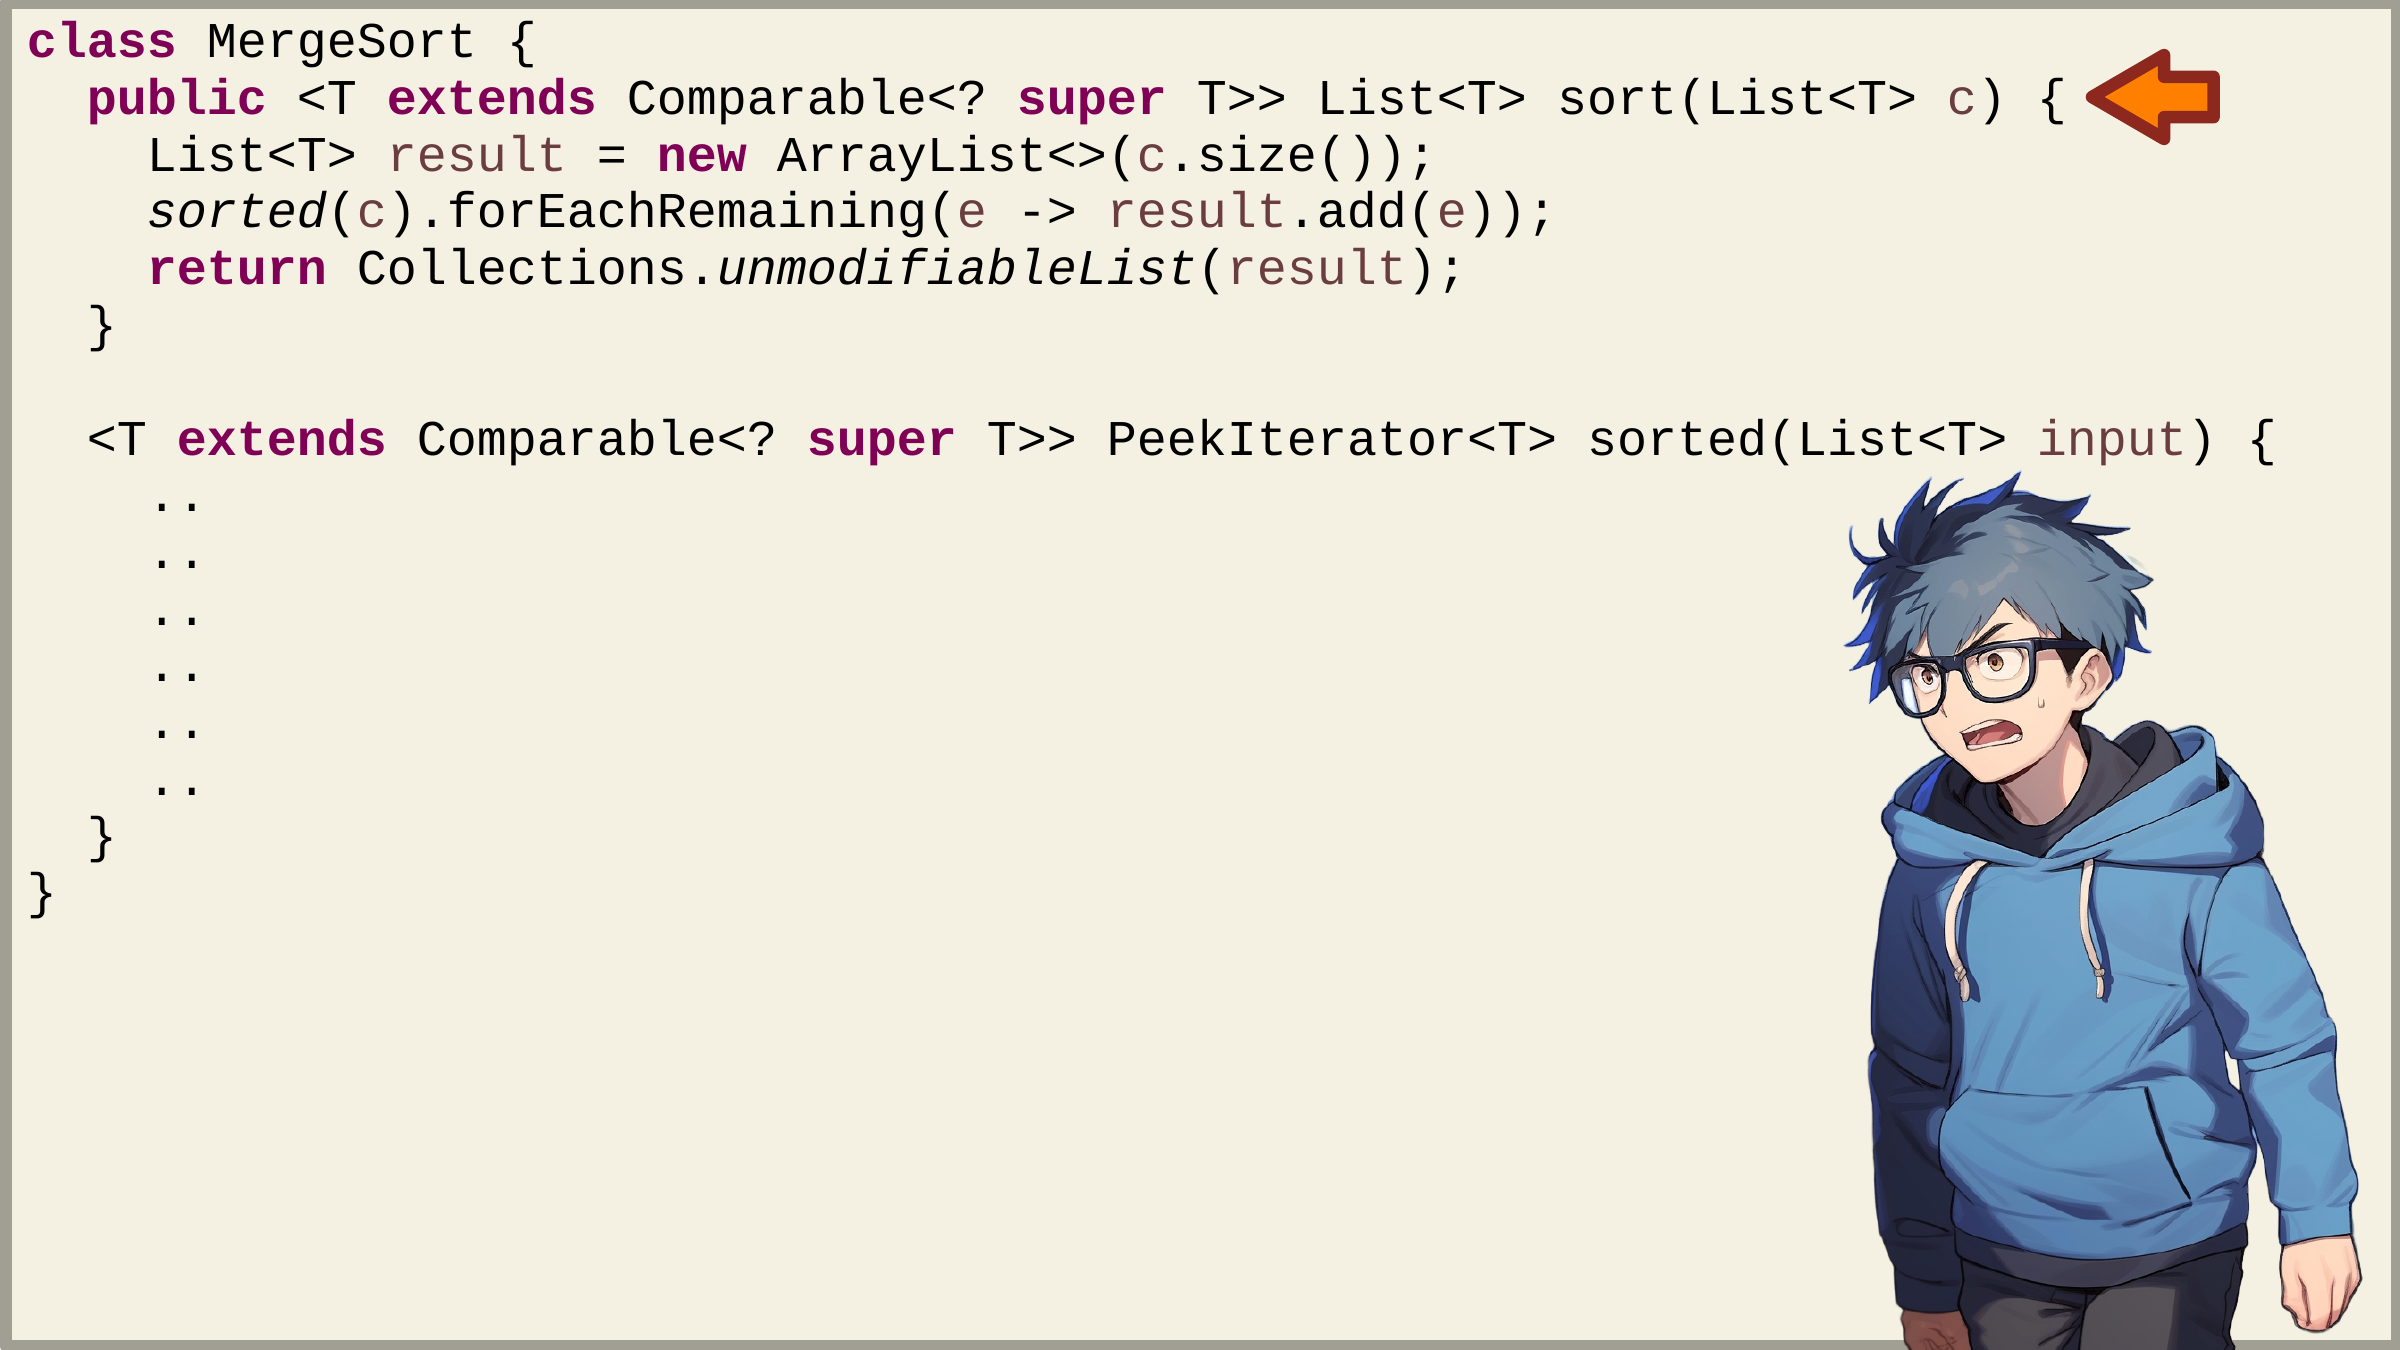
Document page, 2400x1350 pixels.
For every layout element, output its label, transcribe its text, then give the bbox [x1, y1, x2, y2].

text_box [2091, 55, 2214, 139]
text_box class MergeSort { public <T extends Comparable<? super T>> List<T> sort(List<T> c) { List<T> result = new ArrayList<>(c.size()); sorted(c).forEachRemaining(e -> result.add(e)); return Collections.unmodifiableList(result); } <T extends Comparable<? super T>> PeekIterator<T> sorted(List<T> input) { .. .. .. .. .. .. } } [5, 2, 2398, 1346]
picture [1778, 447, 2400, 1350]
